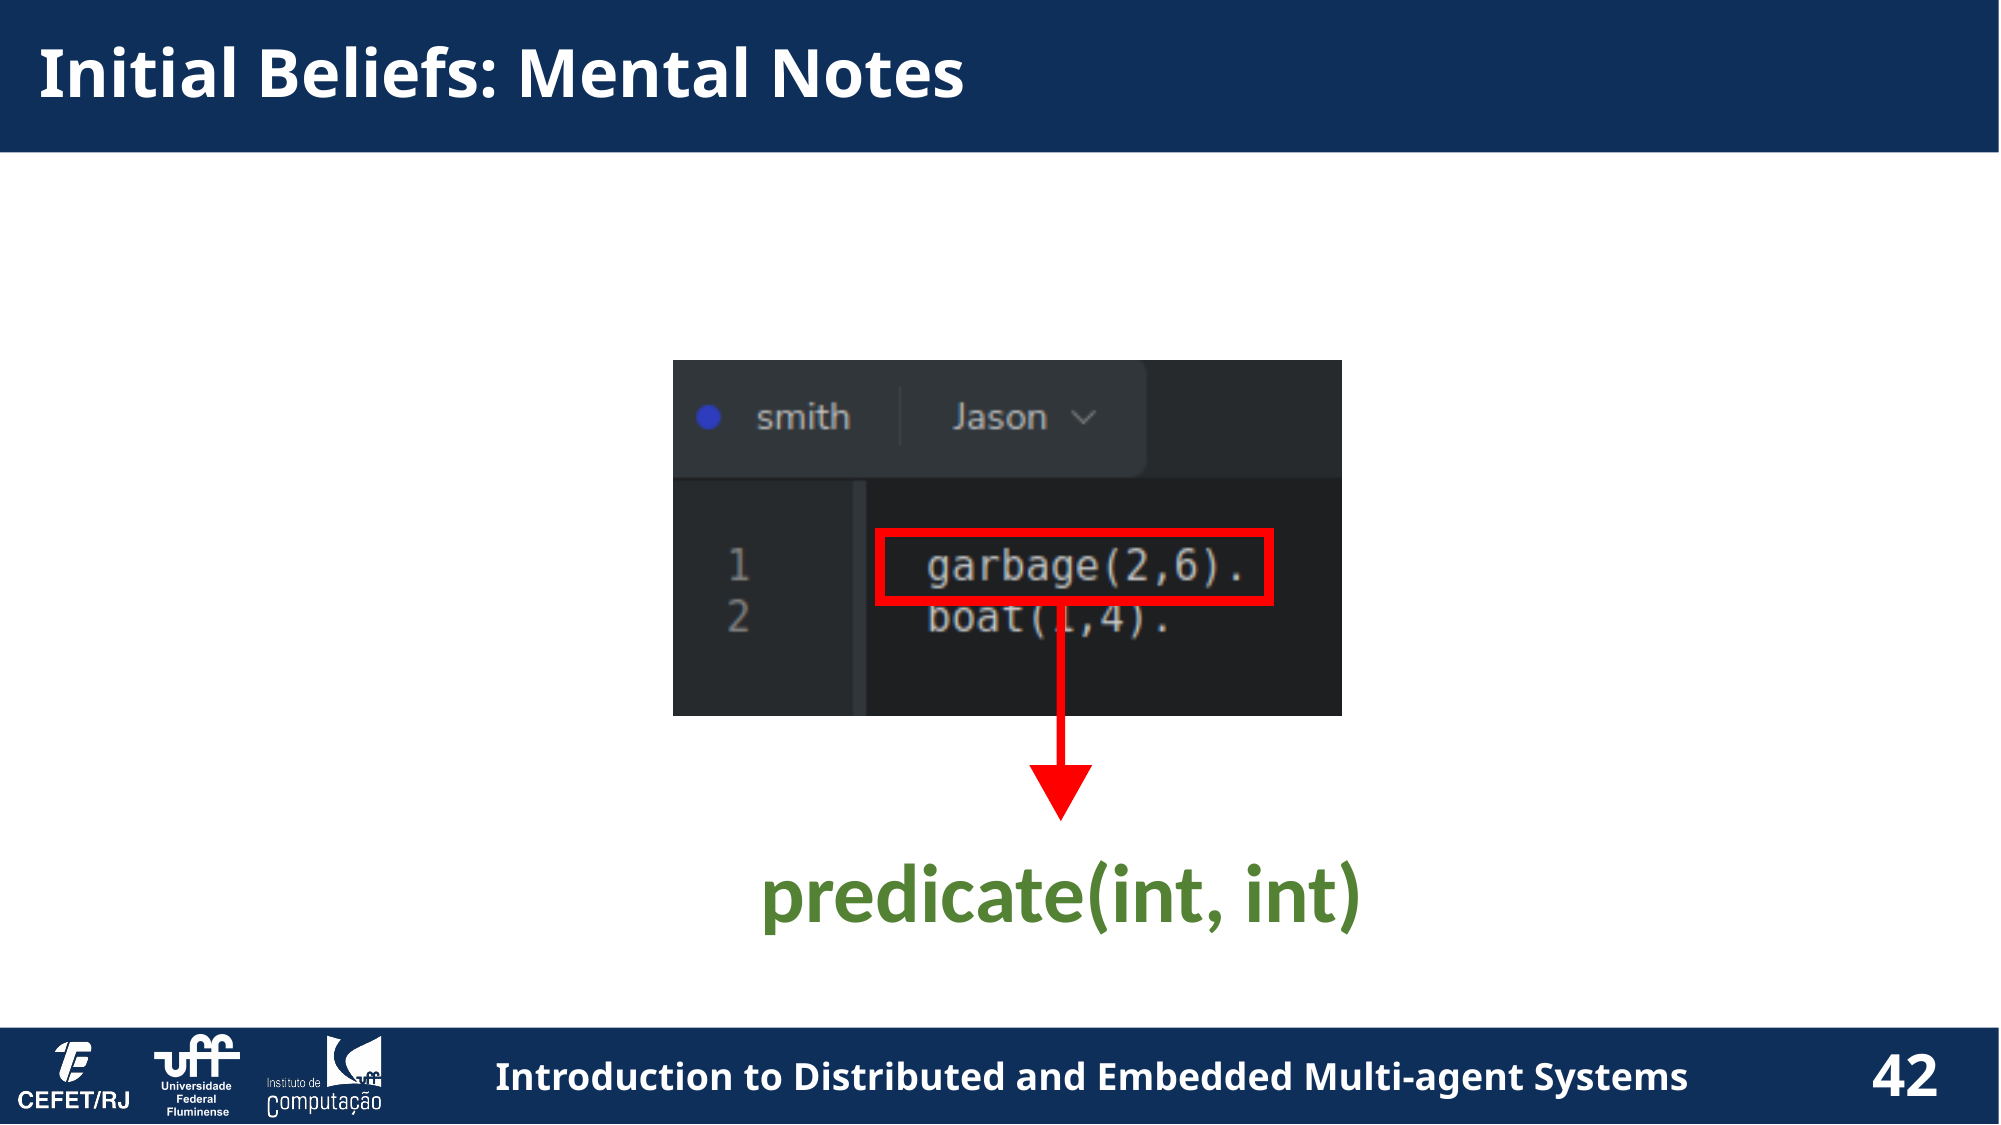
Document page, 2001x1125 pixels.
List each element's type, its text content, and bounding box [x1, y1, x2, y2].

picture [153, 1033, 241, 1121]
text_box predicate(int, int) [337, 831, 1807, 947]
picture [885, 537, 1264, 596]
picture [673, 360, 1342, 716]
picture [265, 1033, 383, 1118]
text_box Initial Beliefs: Mental Notes [25, 23, 1999, 119]
picture [18, 1021, 129, 1125]
text_box [1029, 602, 1093, 822]
